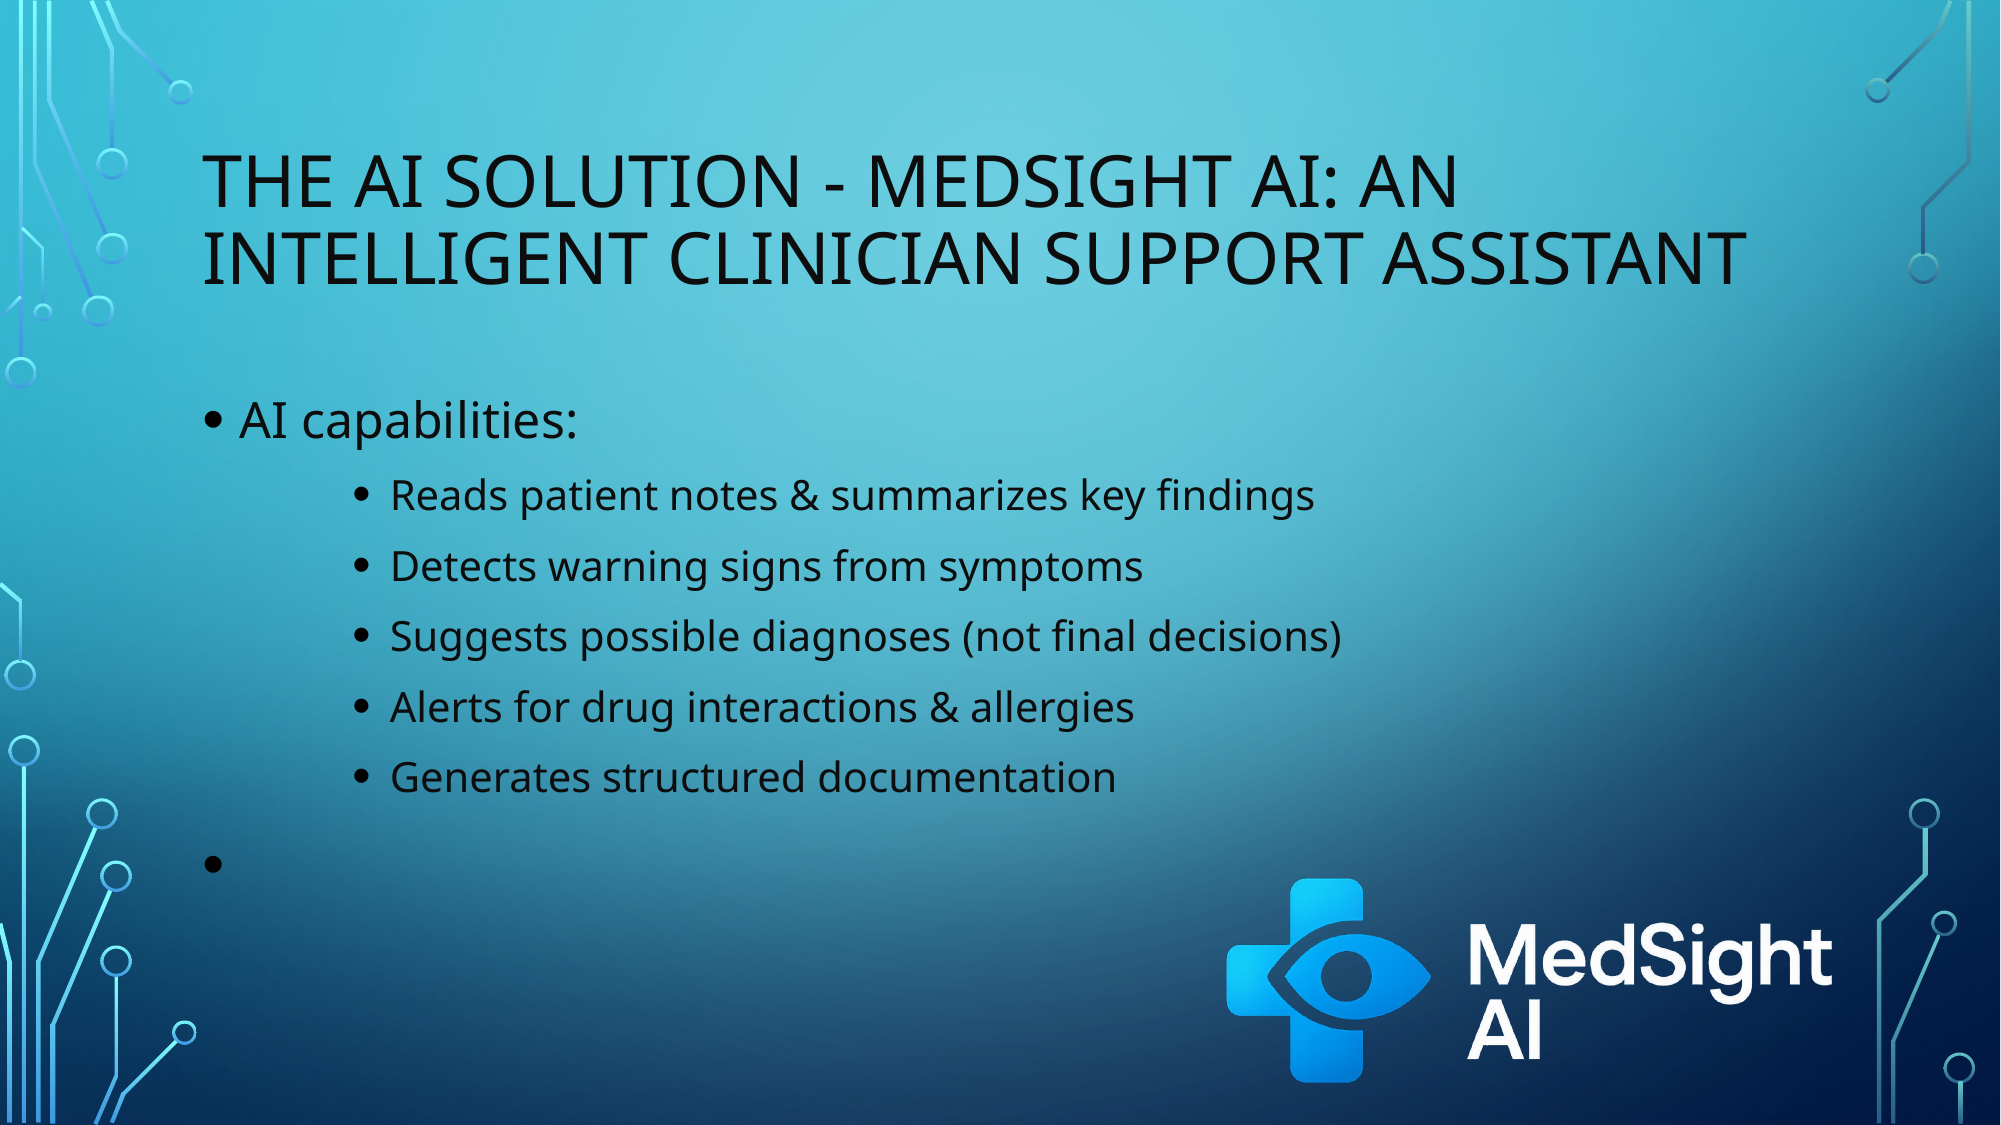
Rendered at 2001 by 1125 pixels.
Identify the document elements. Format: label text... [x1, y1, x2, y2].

list AI capabilities: Reads patient notes & summarizes key findings Detects warning signs from symptoms Suggests possible diagnoses (not final decisions) Alerts for drug interactions & allergies Generates structured documentation [187, 369, 1813, 951]
picture [1041, 676, 1982, 1125]
title The AI Solution - MedSight AI: An intelligent clinician support assistant [187, 101, 1813, 344]
